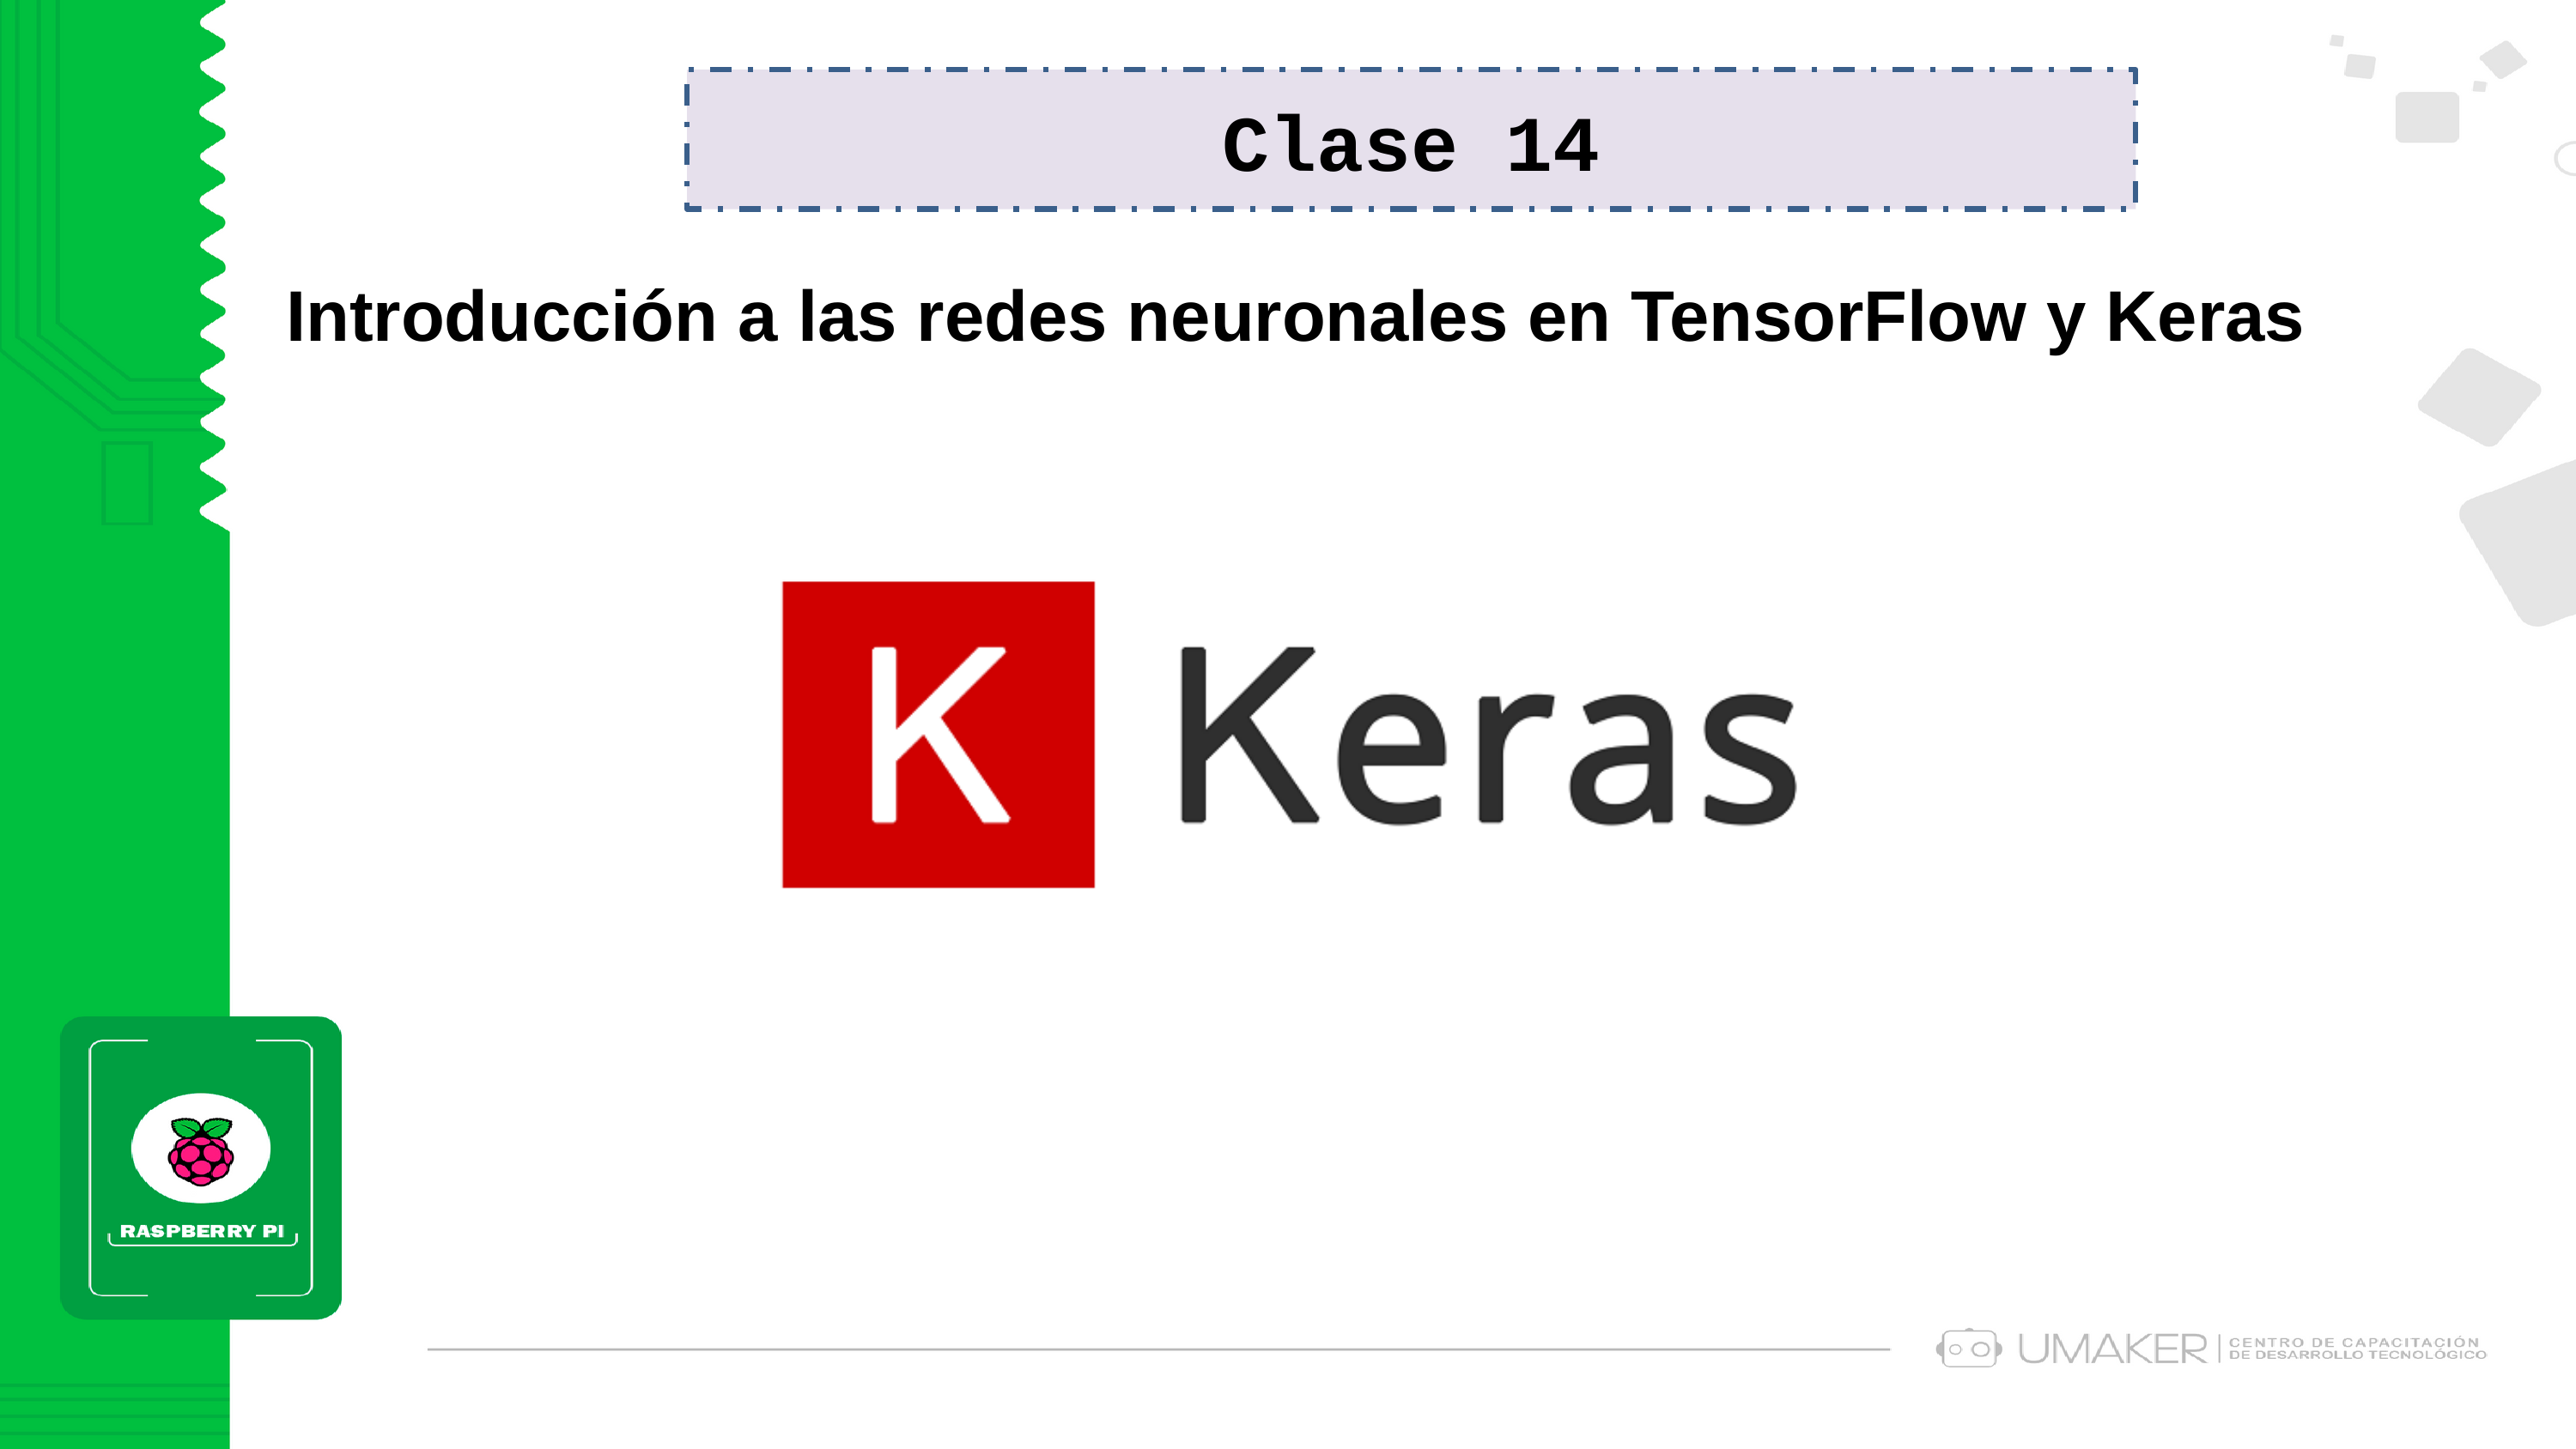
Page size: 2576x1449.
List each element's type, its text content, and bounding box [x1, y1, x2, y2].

text_box Clase 14 [687, 70, 2136, 209]
text_box Introducción a las redes neuronales en TensorFlow y Keras [229, 264, 2363, 416]
picture [0, 0, 2576, 1449]
